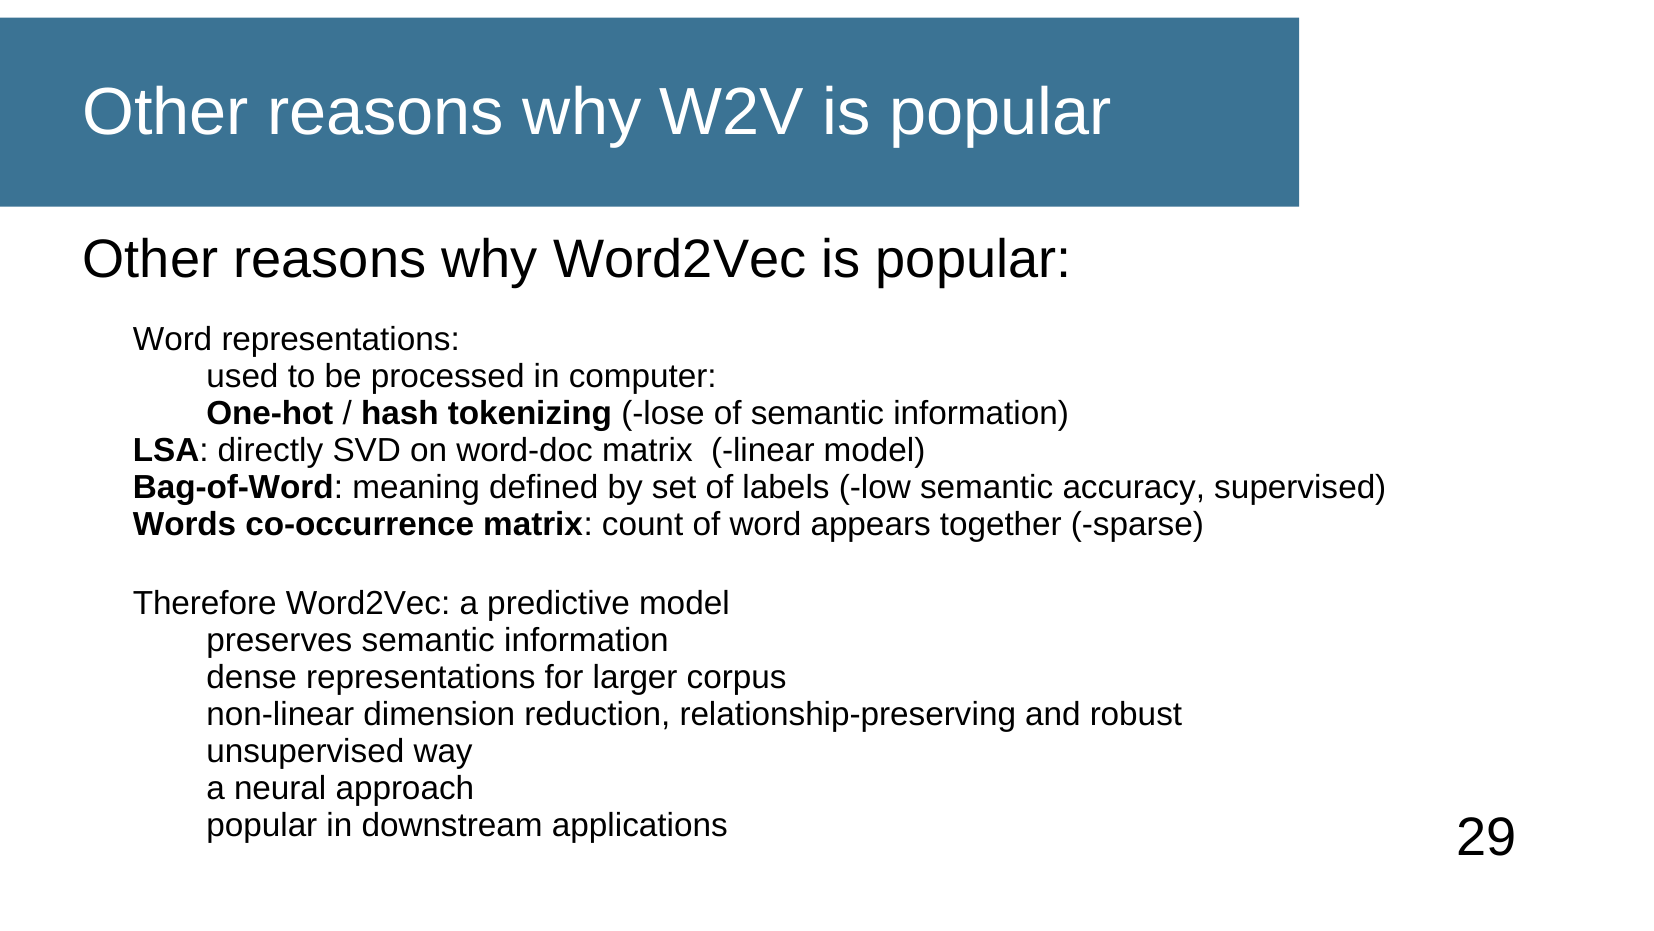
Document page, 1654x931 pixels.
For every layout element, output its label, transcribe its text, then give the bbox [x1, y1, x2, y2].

title Other reasons why W2V is popular [82, 35, 1234, 189]
text_box Word representations: used to be processed in computer: One-hot / hash tokenizing (-lose of semantic information) LSA: directly SVD on word-doc matrix (-linear model) Bag-of-Word: meaning defined by set of labels (-low semantic accuracy, supervised) Words co-occurrence matrix: count of word appears together (-sparse) Therefore Word2Vec: a predictive model preserves semantic information dense representations for larger corpus non-linear dimension reduction, relationship-preserving and robust unsupervised way a neural approach popular in downstream applications [118, 312, 1430, 852]
list Other reasons why Word2Vec is popular: [82, 224, 1571, 764]
